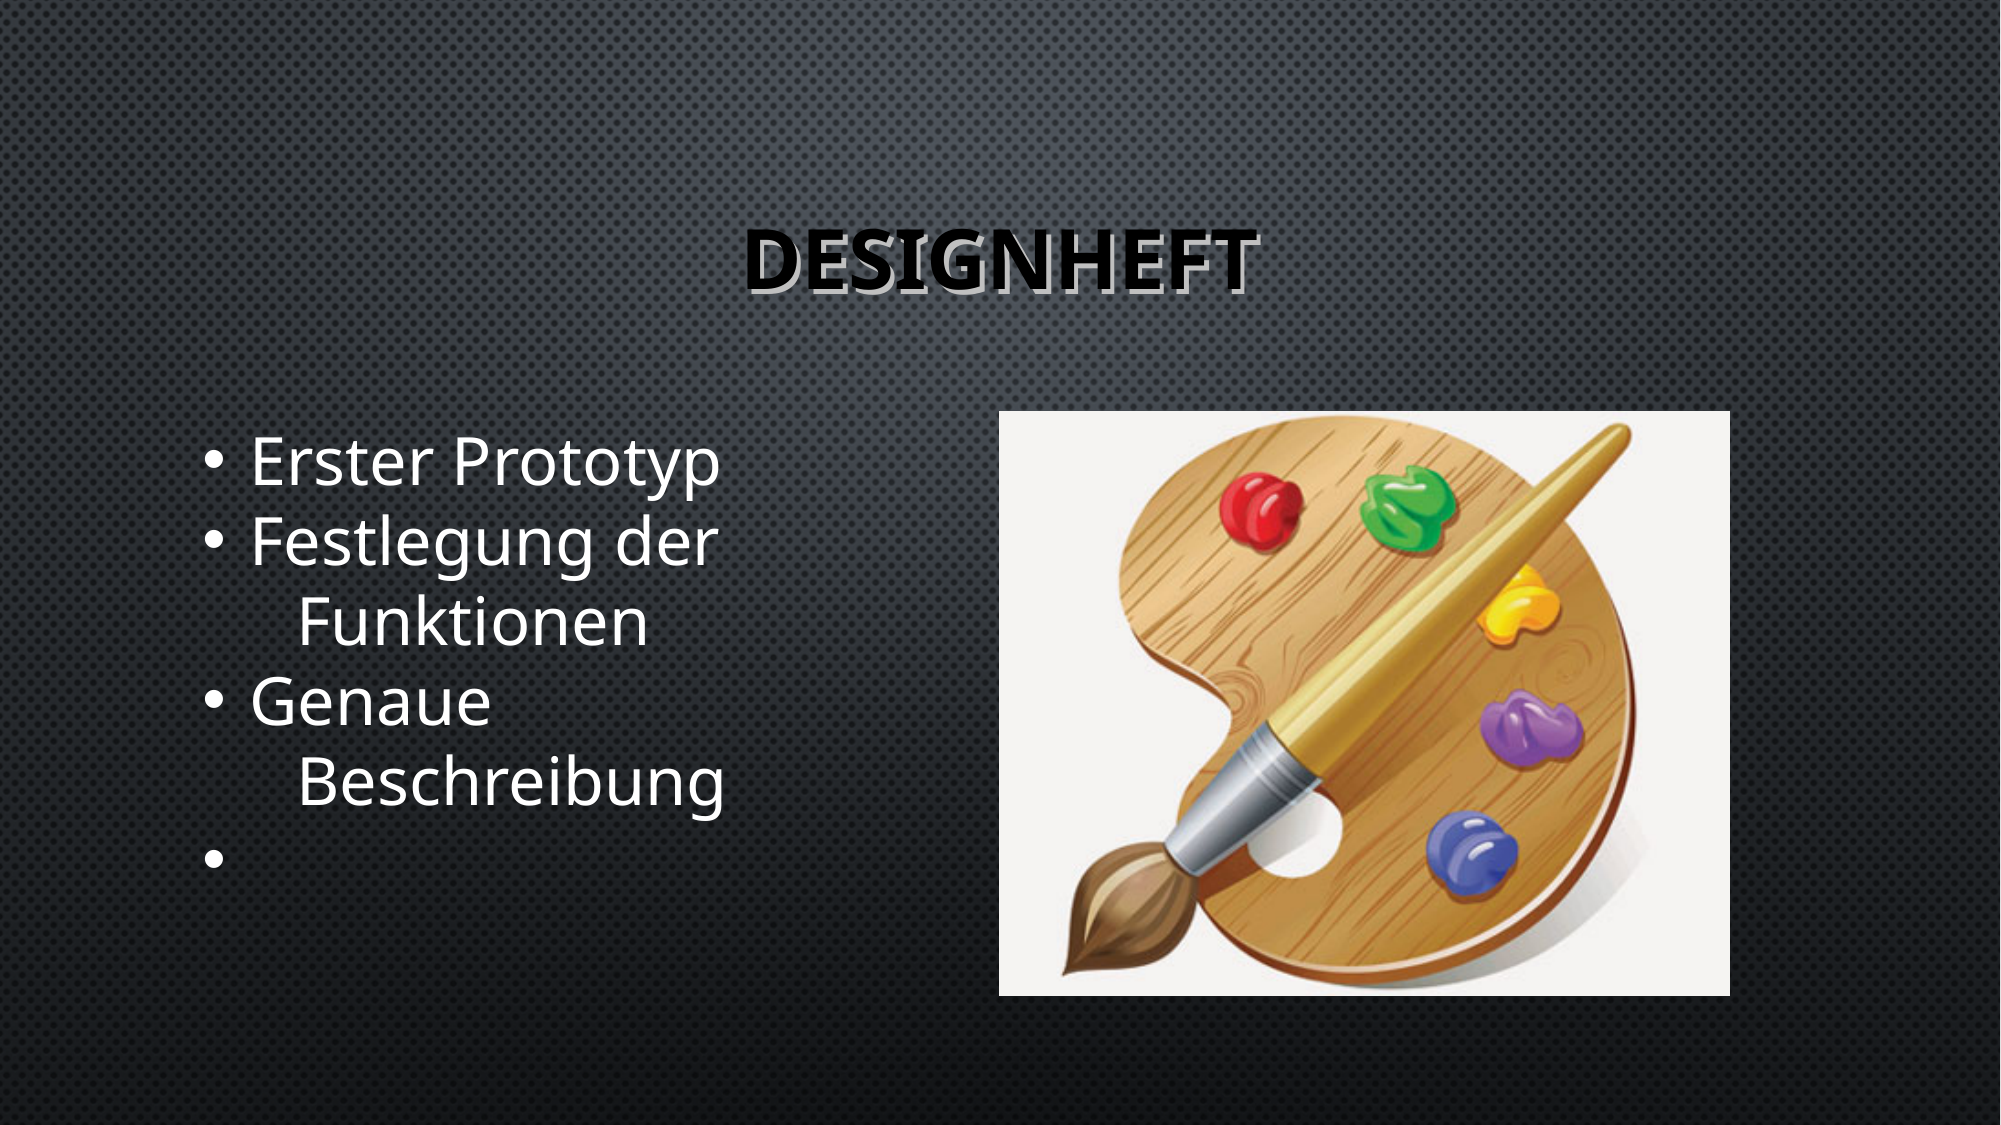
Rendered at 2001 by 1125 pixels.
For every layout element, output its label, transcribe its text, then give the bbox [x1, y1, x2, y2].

title Designheft [187, 99, 1813, 413]
picture [999, 411, 1730, 996]
text_box Erster Prototyp Festlegung der Funktionen Genaue Beschreibung [187, 411, 930, 912]
